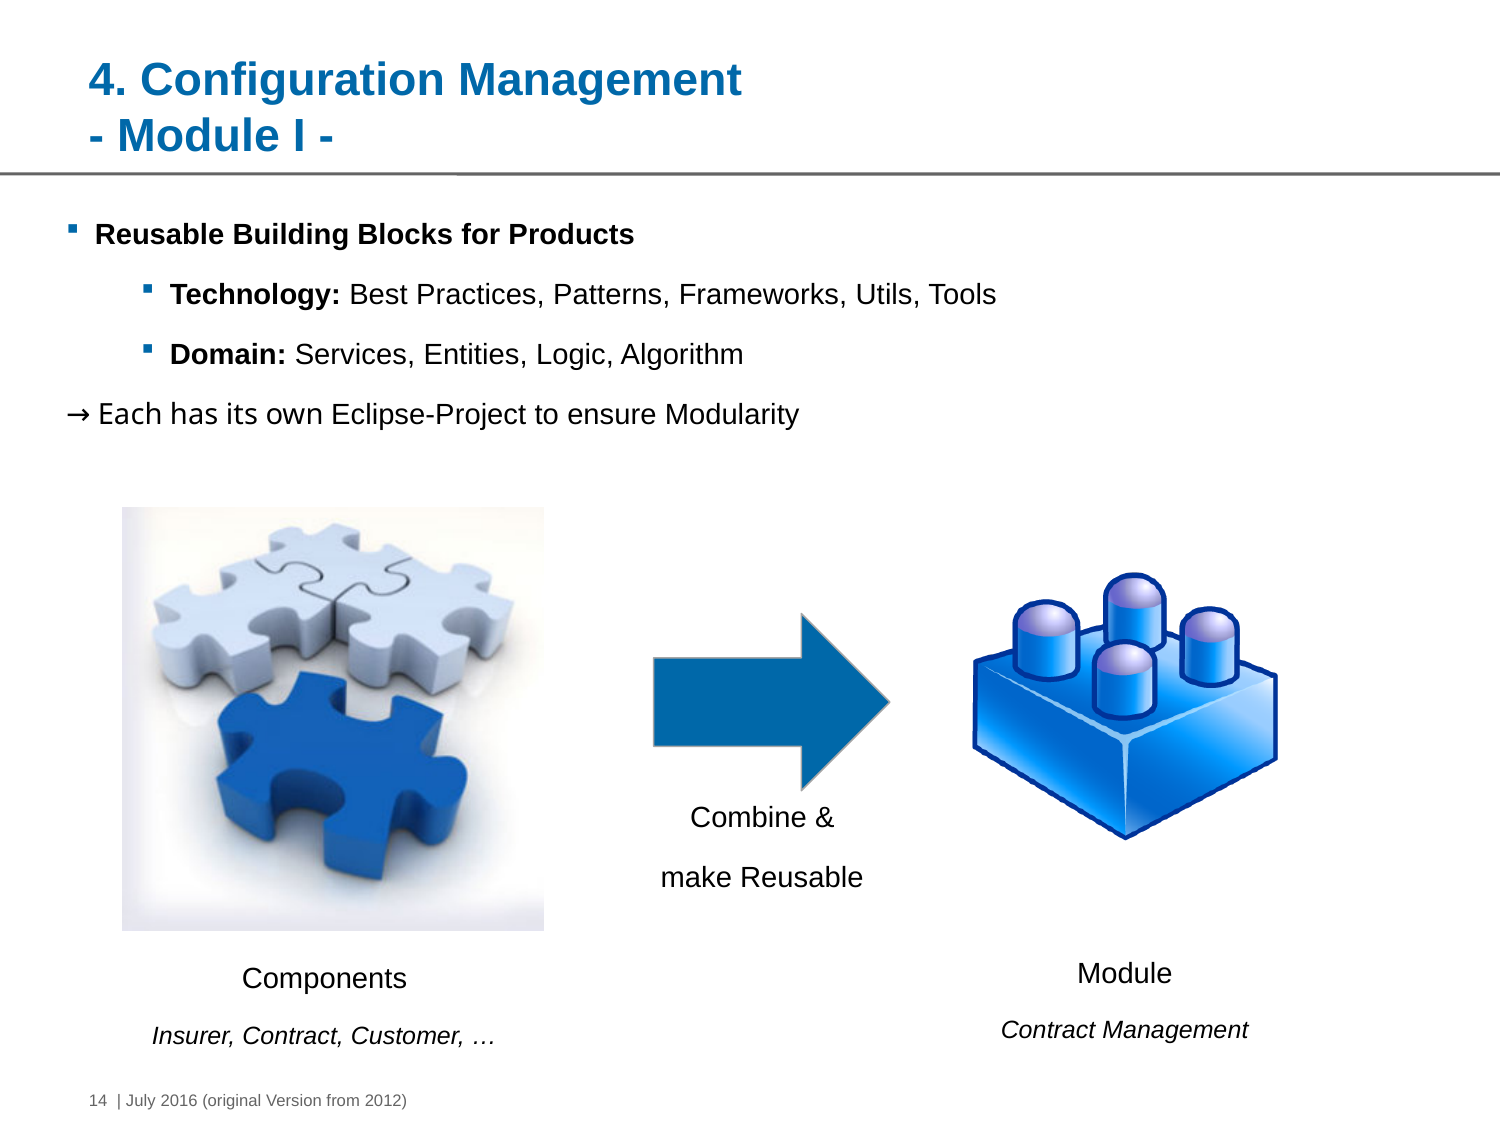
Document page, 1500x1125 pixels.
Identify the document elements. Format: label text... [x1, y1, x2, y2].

text_box Module Contract Management [985, 946, 1264, 1052]
text_box [653, 613, 890, 790]
text_box Combine & make Reusable [645, 790, 879, 901]
picture [122, 507, 544, 932]
title 4. Configuration Management - Module I - [0, 40, 1223, 168]
text_box Reusable Building Blocks for Products Technology: Best Practices, Patterns, Frameworks, Utils, Tools Domain: Services, Entities, Logic, Algorithm → Each has its own Eclipse-Project to ensure Modularity [51, 208, 1446, 498]
text_box Components Insurer, Contract, Customer, … [137, 952, 513, 1057]
picture [951, 531, 1294, 873]
